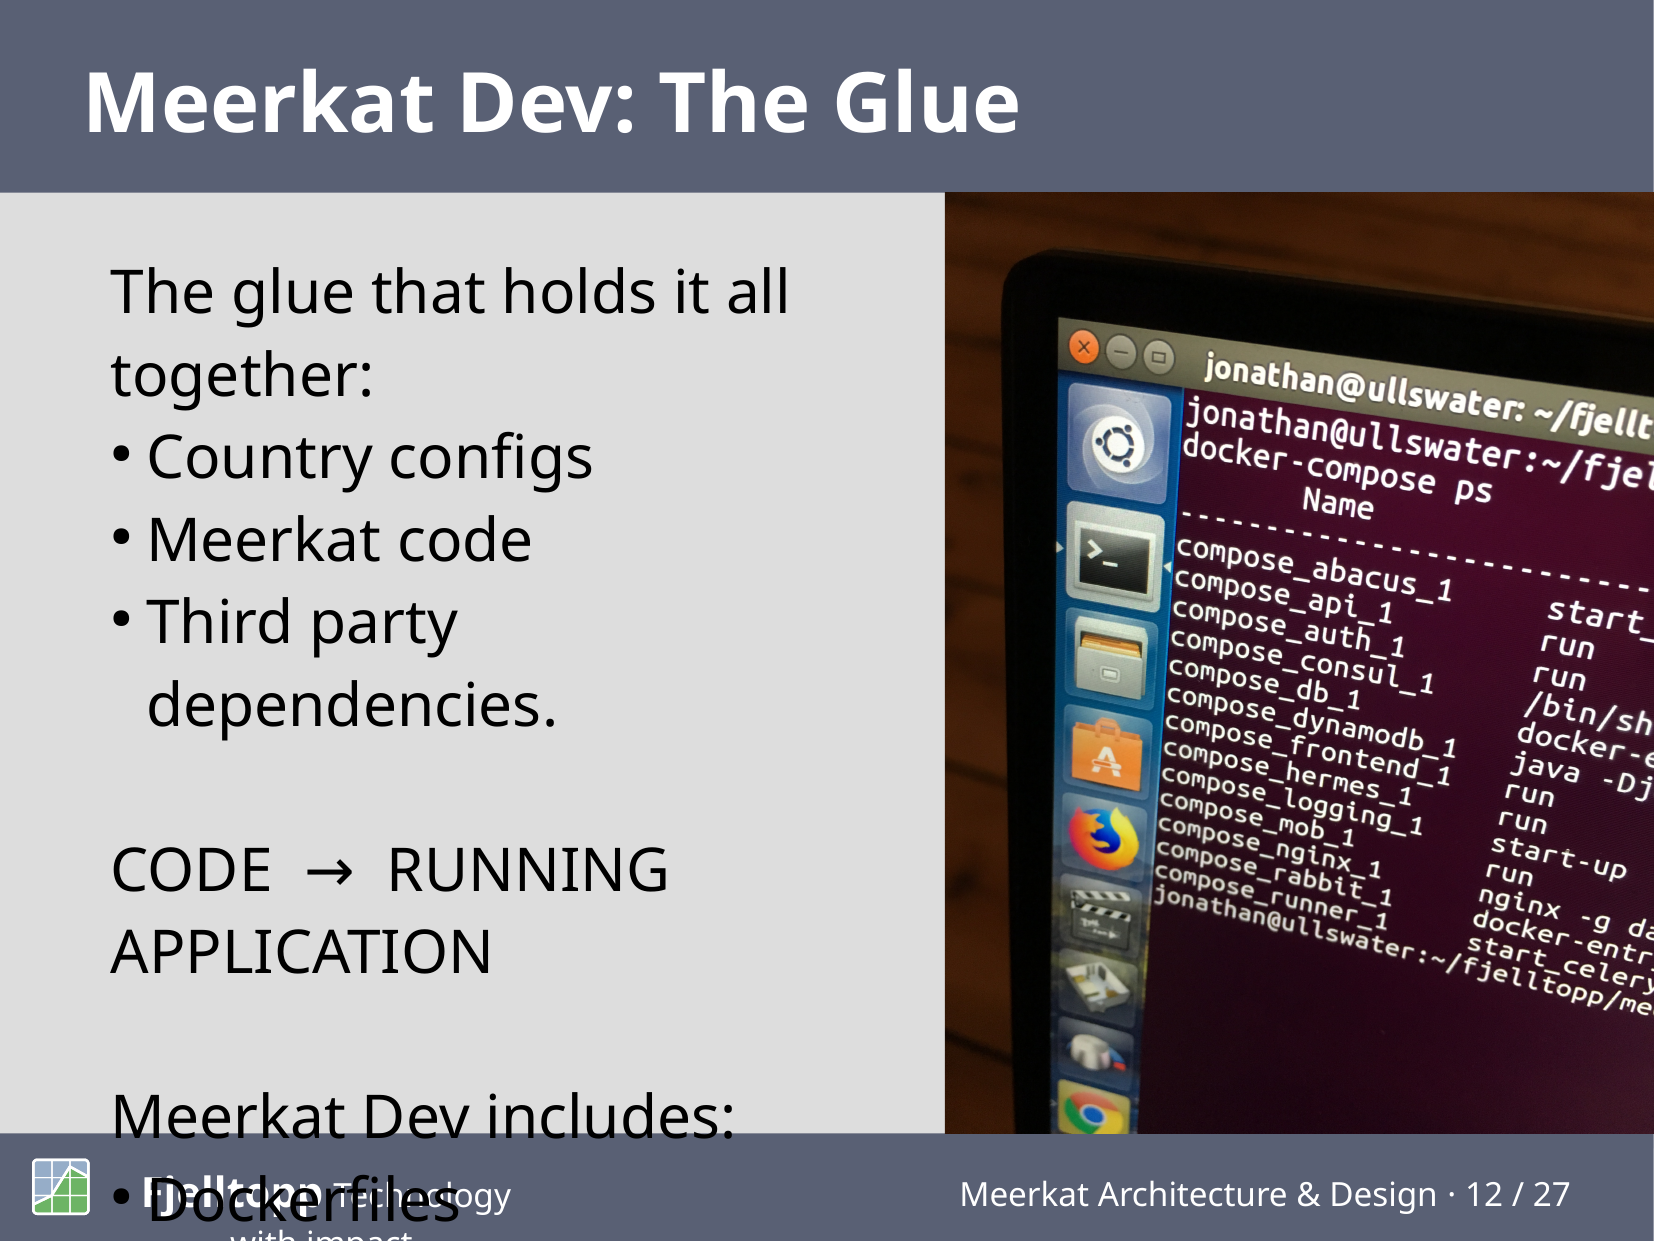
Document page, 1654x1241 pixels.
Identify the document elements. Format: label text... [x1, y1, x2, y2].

picture [944, 192, 1654, 1134]
title Meerkat Dev: The Glue [82, 47, 1264, 152]
text_box The glue that holds it all together: Country configs Meerkat code Third party dependencies. CODE → RUNNING APPLICATION Meerkat Dev includes: Dockerfiles Docker Compose configs Utility scripts [95, 241, 895, 1236]
